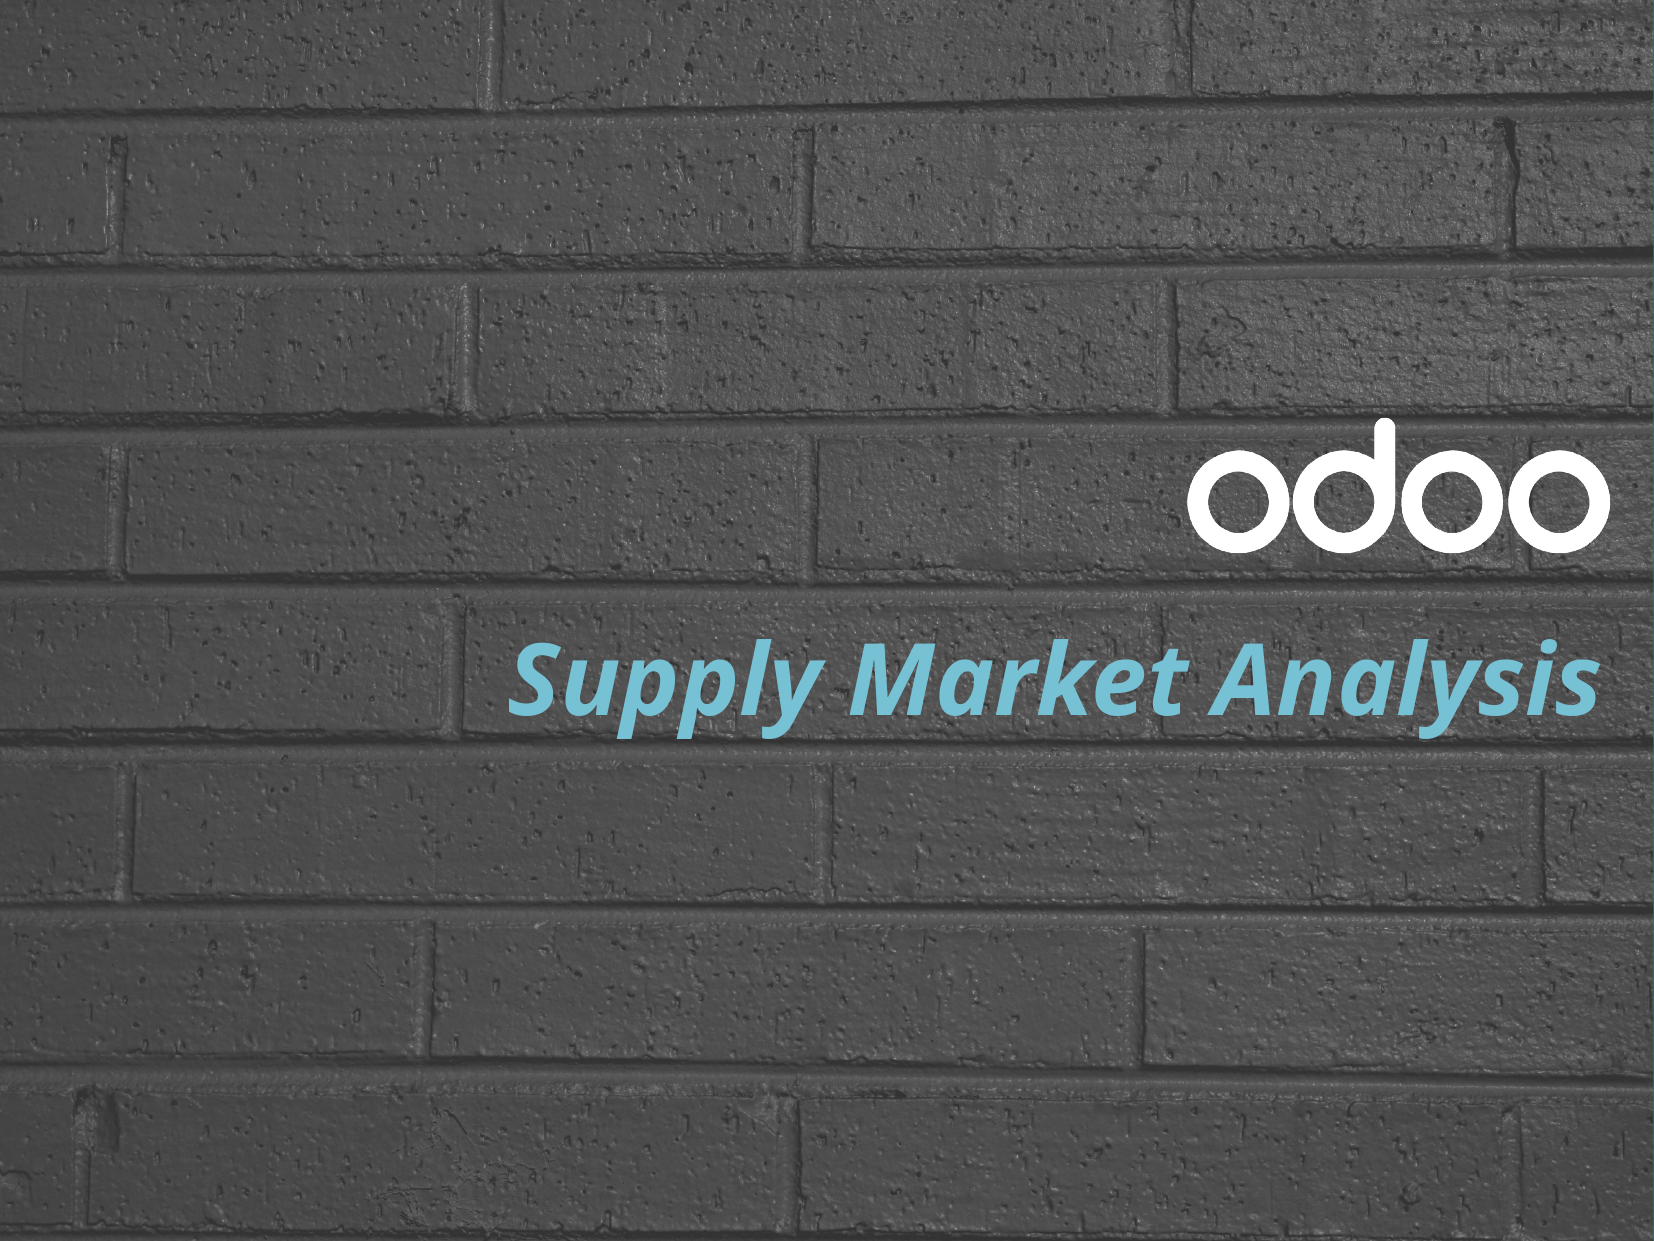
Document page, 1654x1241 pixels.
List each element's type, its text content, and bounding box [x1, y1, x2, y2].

text_box Supply Market Analysis [0, 580, 1619, 892]
picture [0, 0, 1654, 1241]
